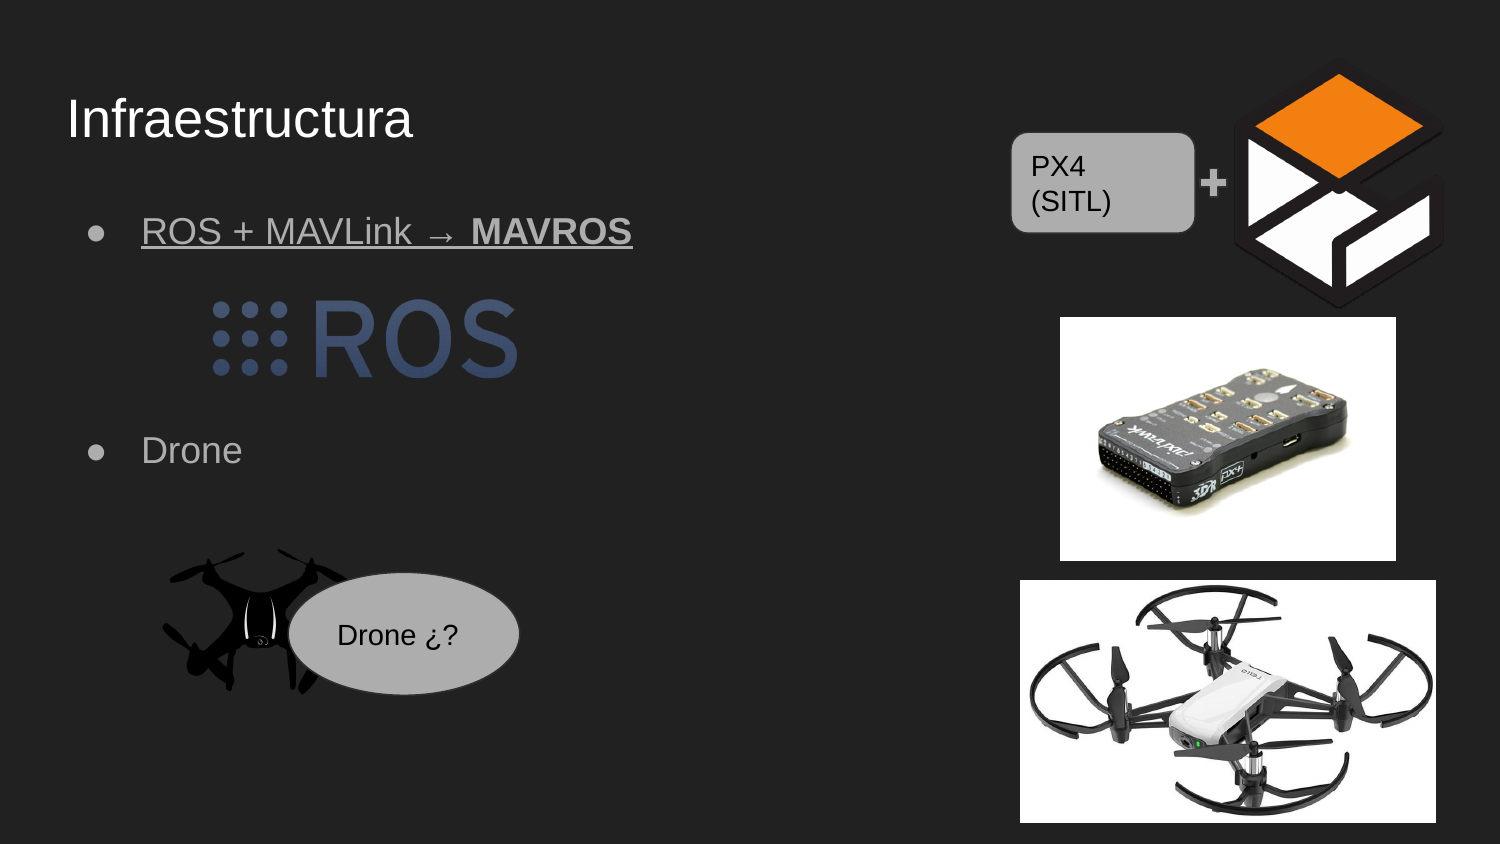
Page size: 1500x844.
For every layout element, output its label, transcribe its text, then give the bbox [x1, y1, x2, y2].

text_box PX4 (SITL) [1010, 132, 1196, 234]
text_box [1200, 168, 1228, 197]
picture [1060, 47, 1474, 561]
text_box Drone ¿? [288, 572, 520, 696]
picture [1020, 580, 1436, 824]
picture [154, 507, 365, 732]
title Infraestructura [51, 72, 437, 167]
list ROS + MAVLink → MAVROS Drone [51, 189, 750, 634]
picture [209, 255, 520, 422]
